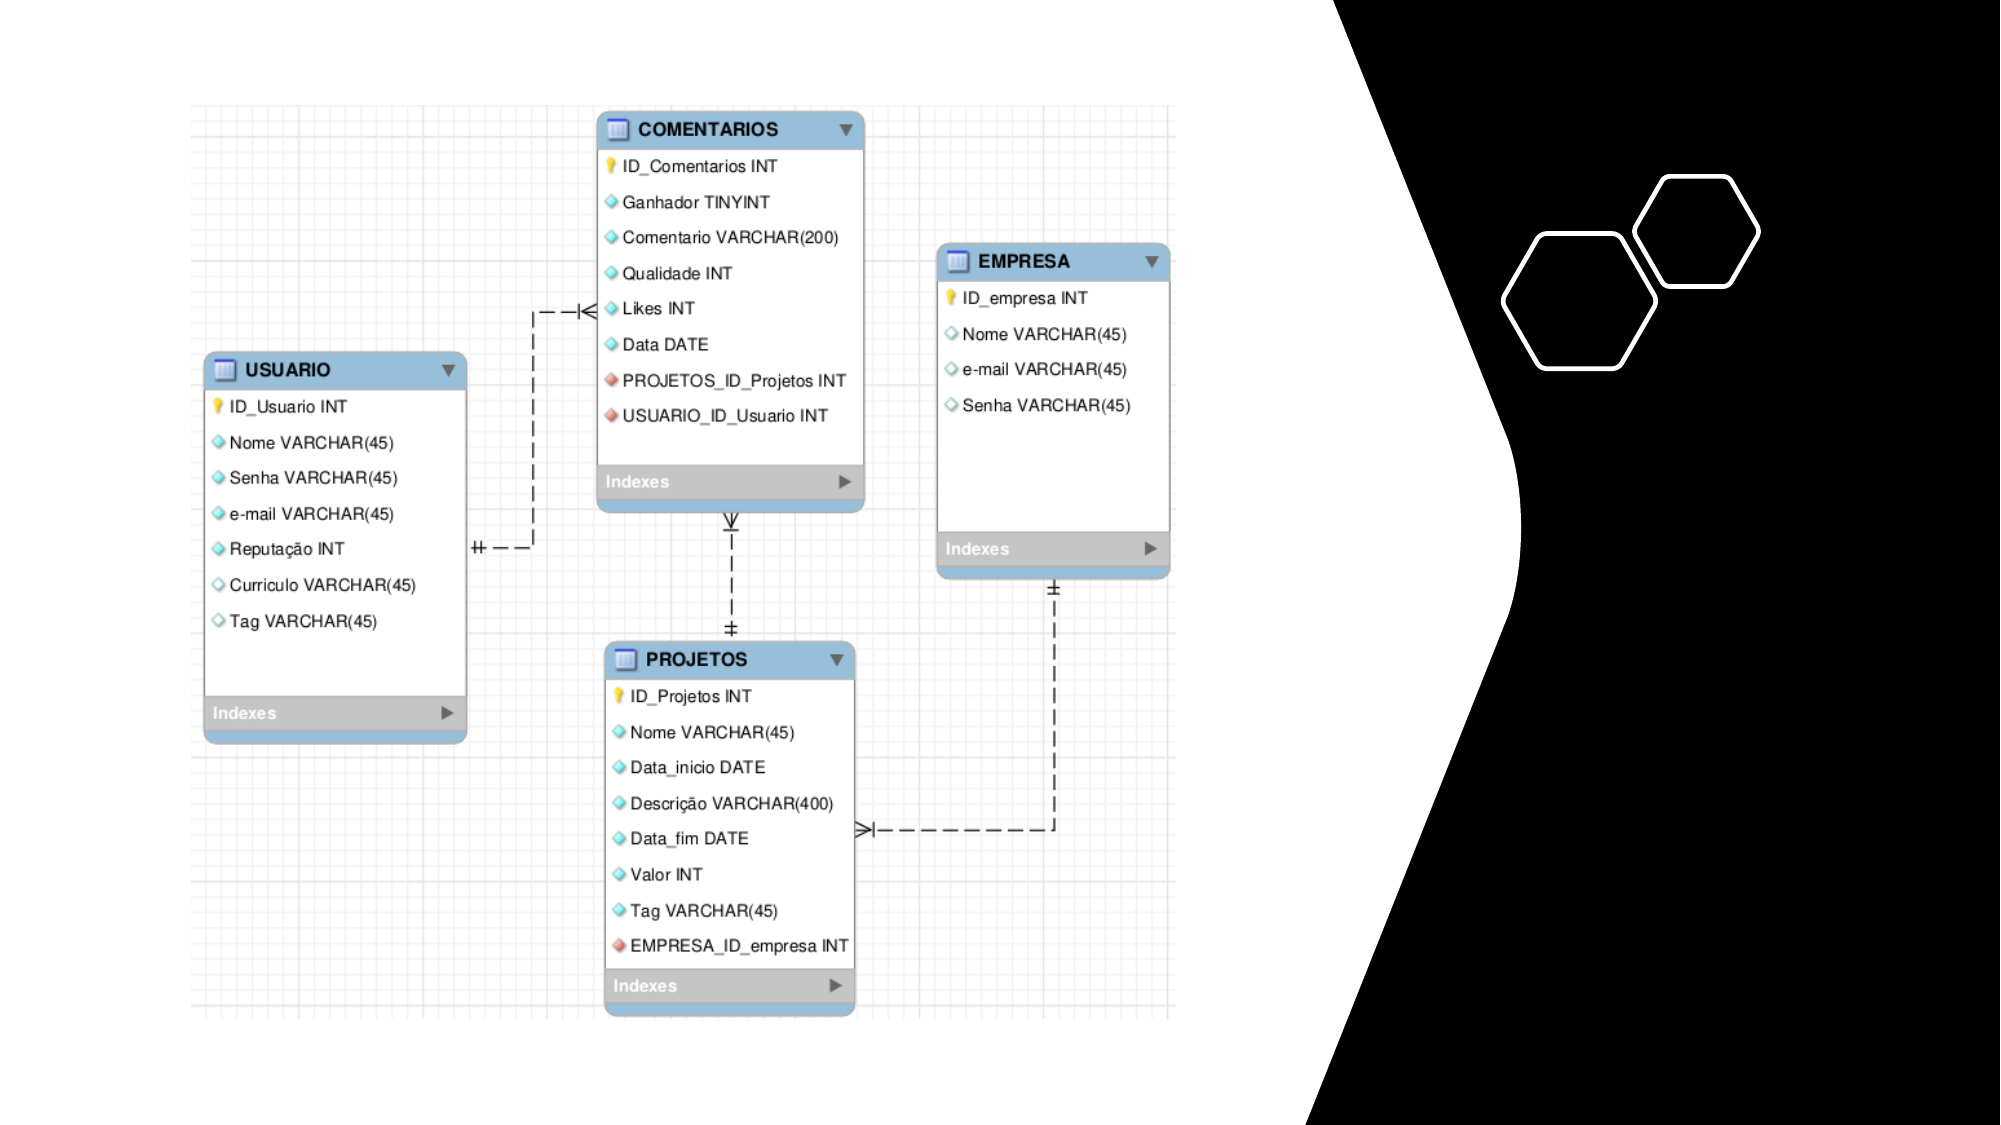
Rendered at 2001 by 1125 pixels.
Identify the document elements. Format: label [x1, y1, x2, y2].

text_box [0, 0, 2000, 1125]
picture [191, 105, 1176, 1019]
